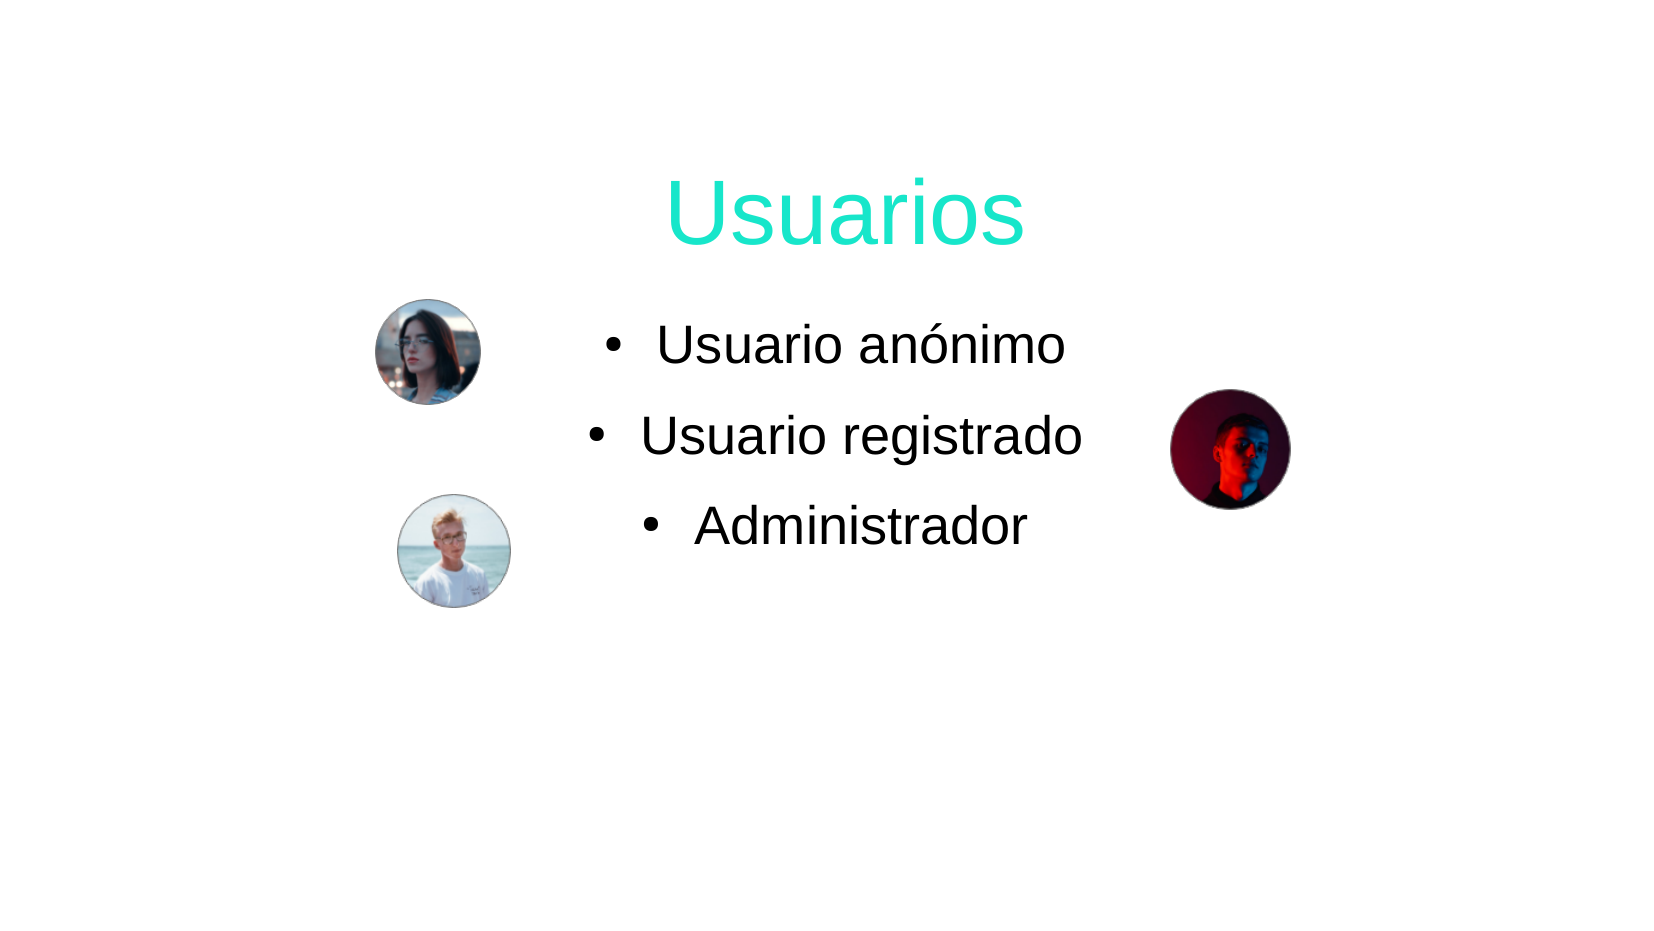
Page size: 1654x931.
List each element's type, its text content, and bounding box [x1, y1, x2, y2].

picture [397, 494, 511, 608]
picture [1170, 389, 1291, 511]
title Usuarios [101, 135, 1591, 291]
picture [375, 299, 481, 406]
list Usuario anónimo Usuario registrado Administrador [82, 315, 1571, 855]
